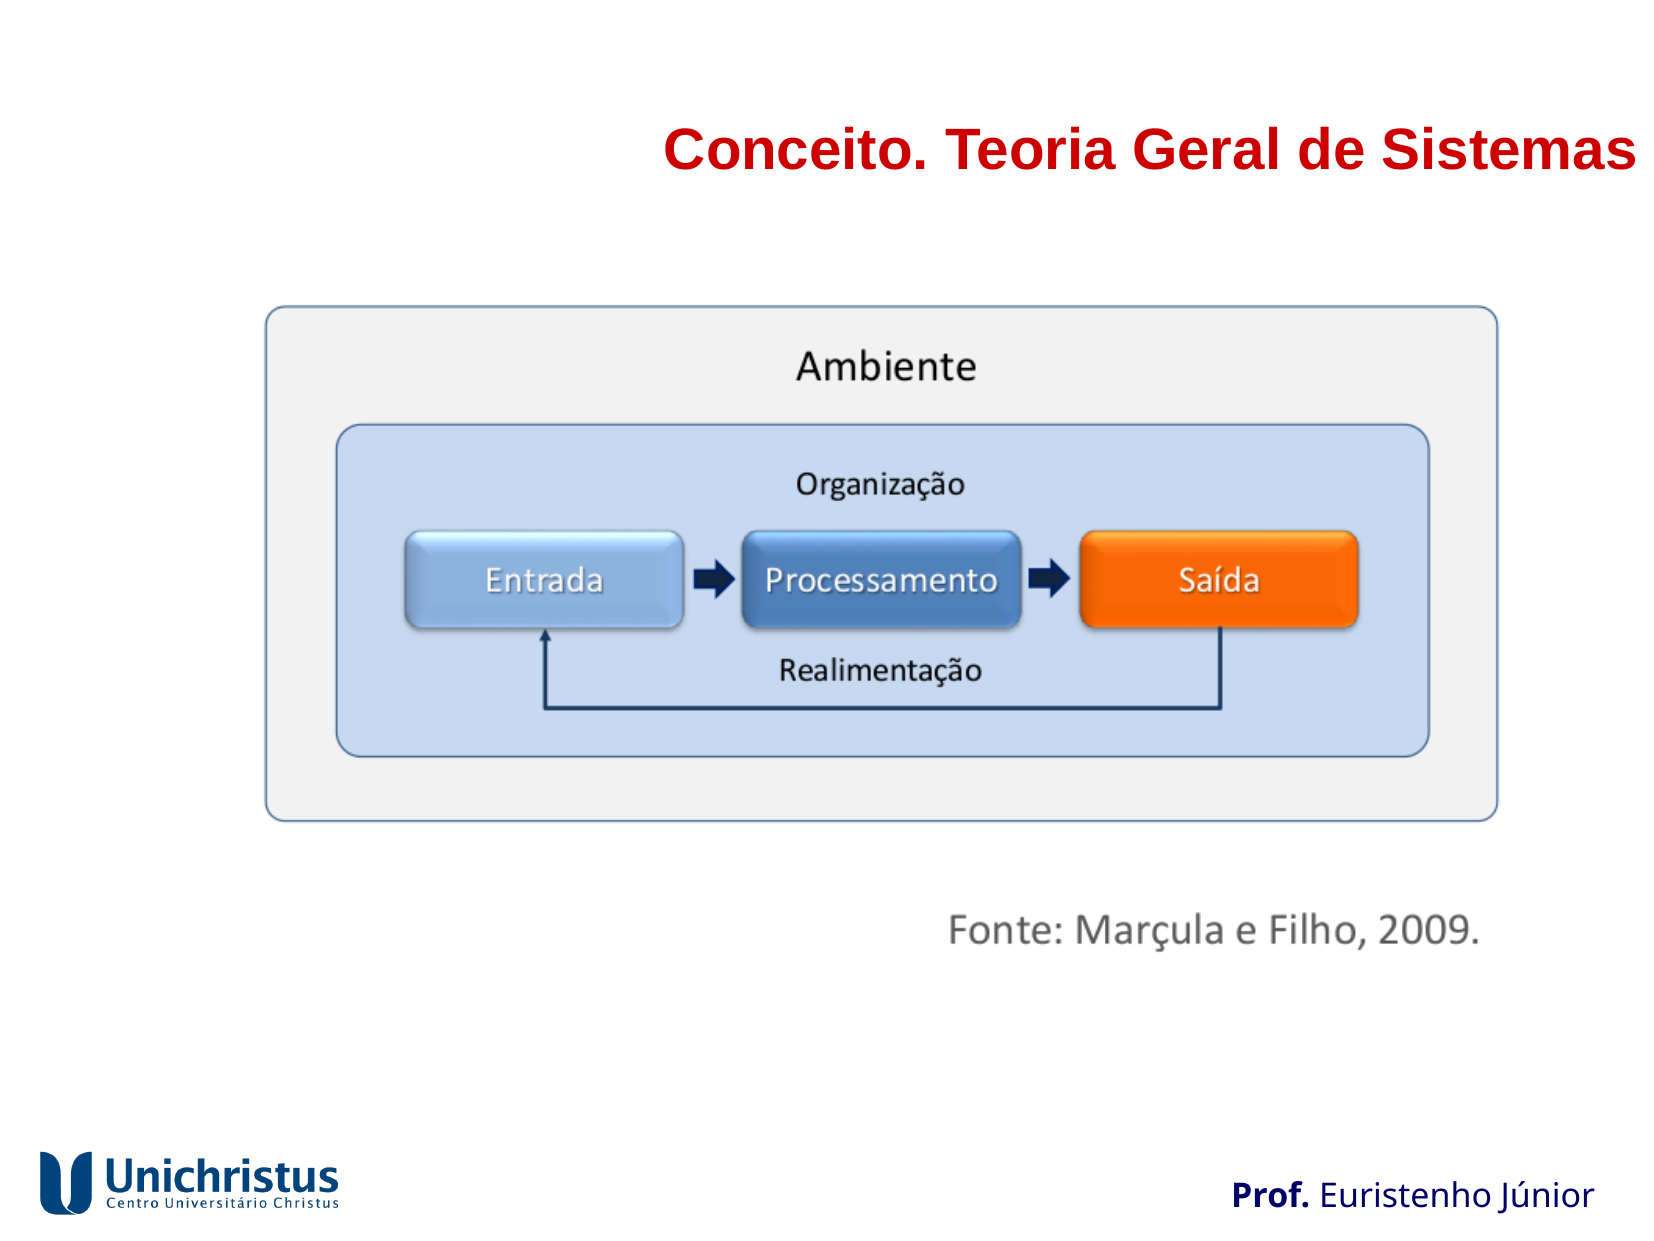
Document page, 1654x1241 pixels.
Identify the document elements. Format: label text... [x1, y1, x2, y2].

text_box Conceito. Teoria Geral de Sistemas [649, 109, 1654, 189]
picture [244, 271, 1512, 969]
text_box Prof. Euristenho Júnior [1216, 1163, 1654, 1224]
picture [35, 1148, 343, 1217]
